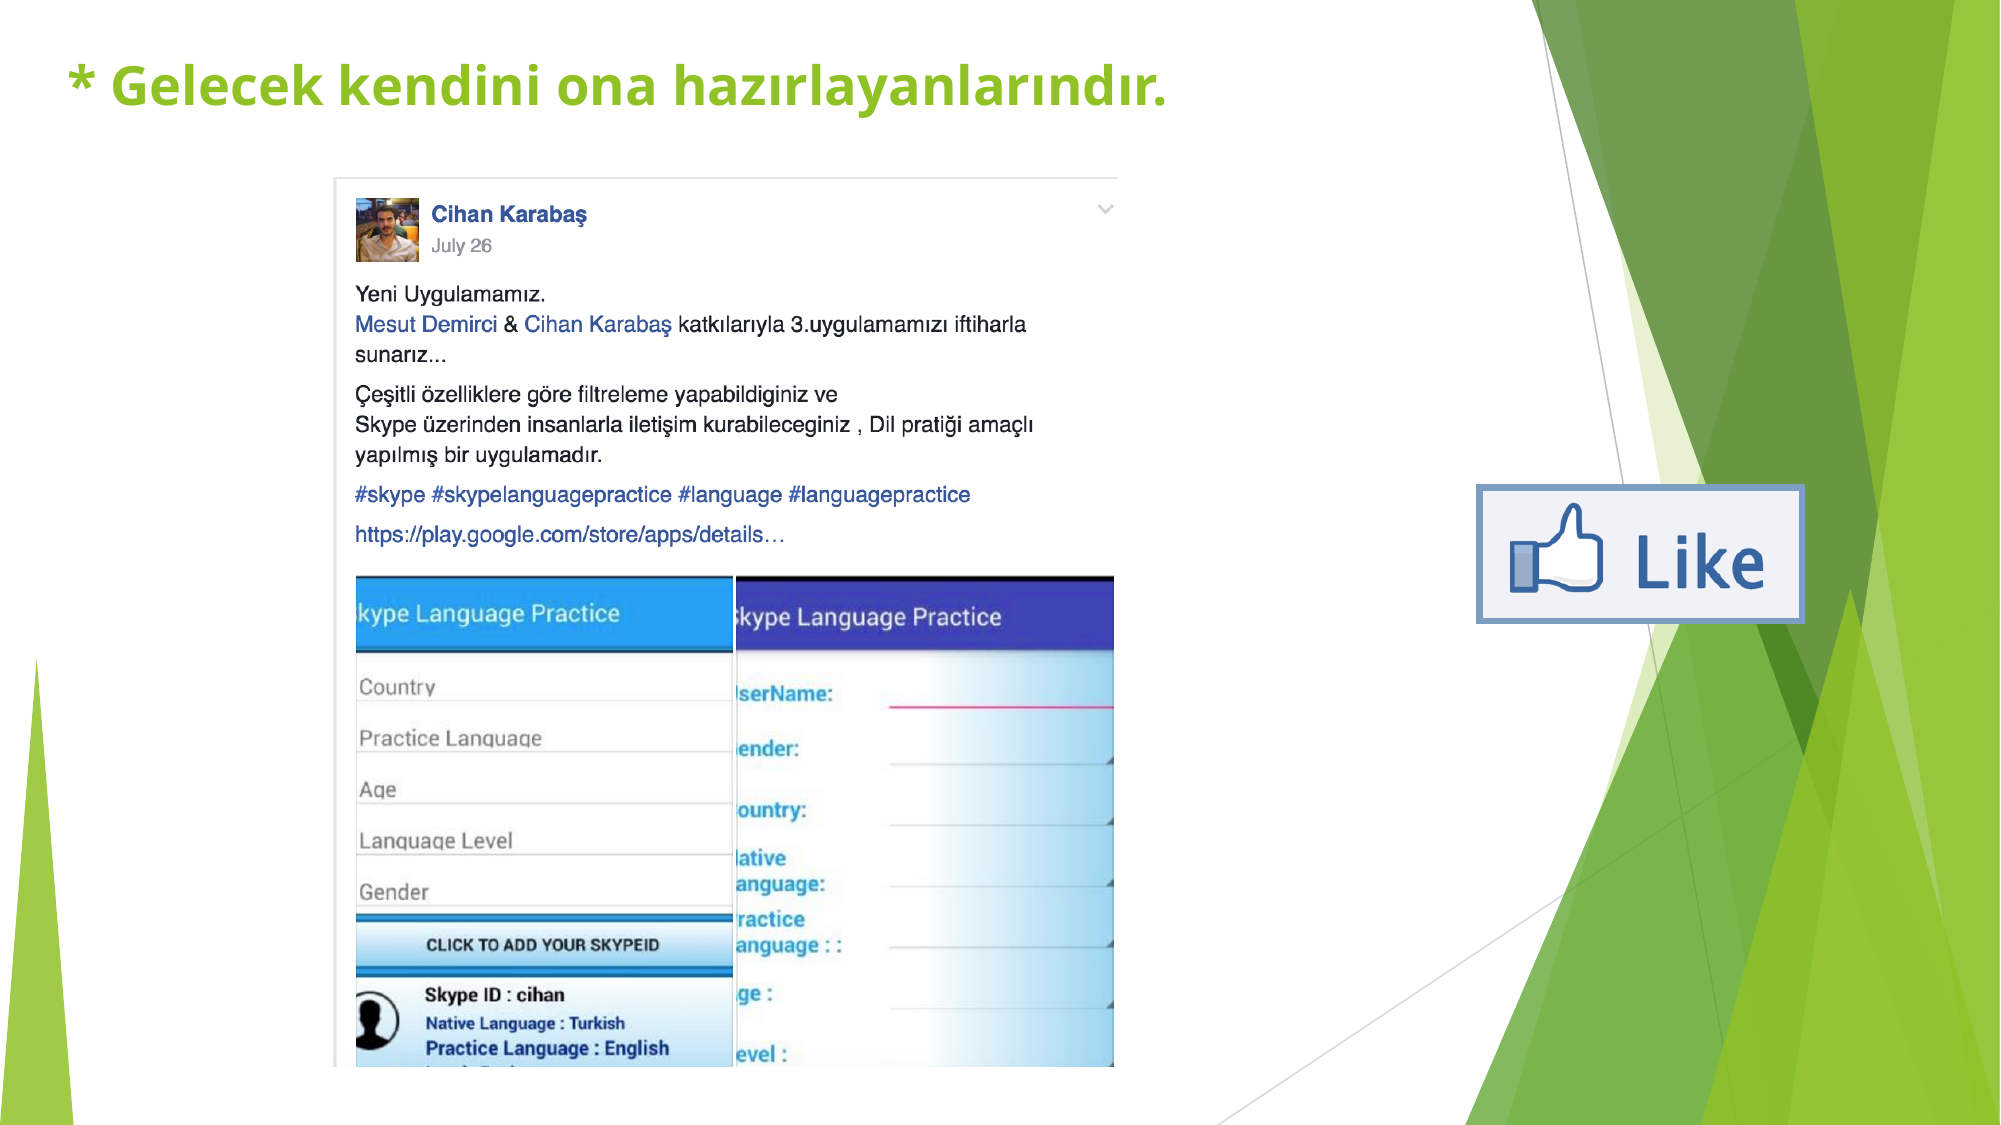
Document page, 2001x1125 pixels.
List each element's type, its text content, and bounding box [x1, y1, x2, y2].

picture [1476, 484, 1805, 624]
title * Gelecek kendini ona hazırlayanlarındır. [52, 43, 1463, 261]
picture [333, 177, 1118, 1067]
